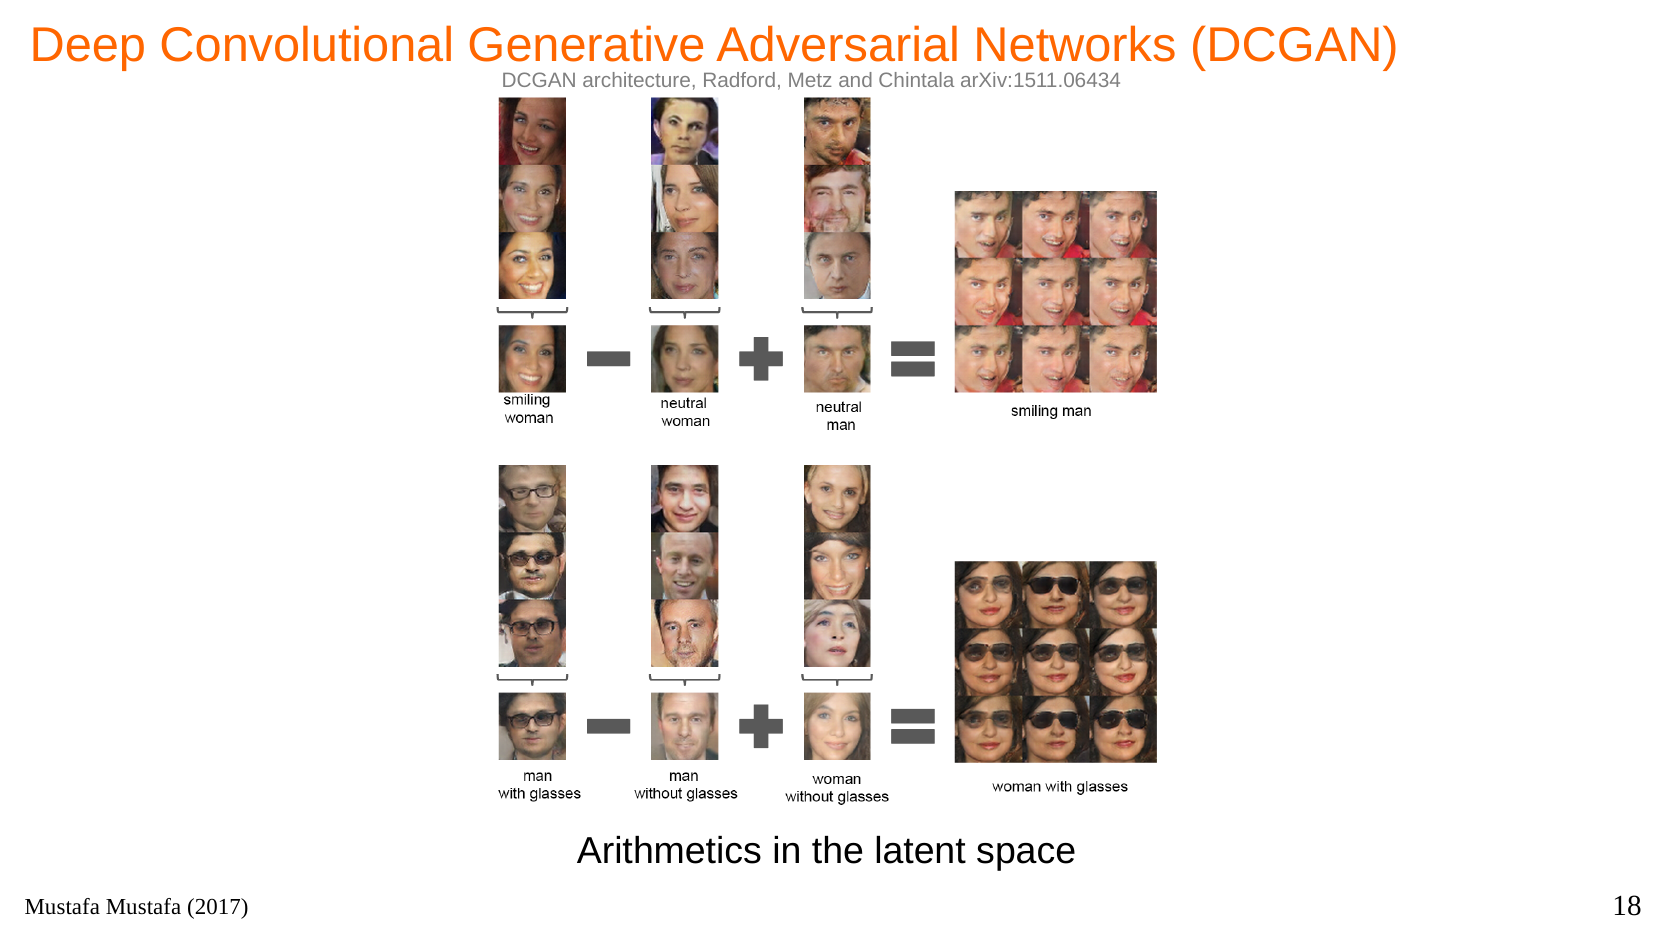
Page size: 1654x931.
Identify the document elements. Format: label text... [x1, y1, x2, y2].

title Deep Convolutional Generative Adversarial Networks (DCGAN) [29, 15, 1621, 74]
text_box DCGAN architecture, Radford, Metz and Chintala arXiv:1511.06434 [486, 61, 1144, 100]
text_box Arithmetics in the latent space [562, 824, 1092, 880]
picture [495, 96, 1158, 824]
